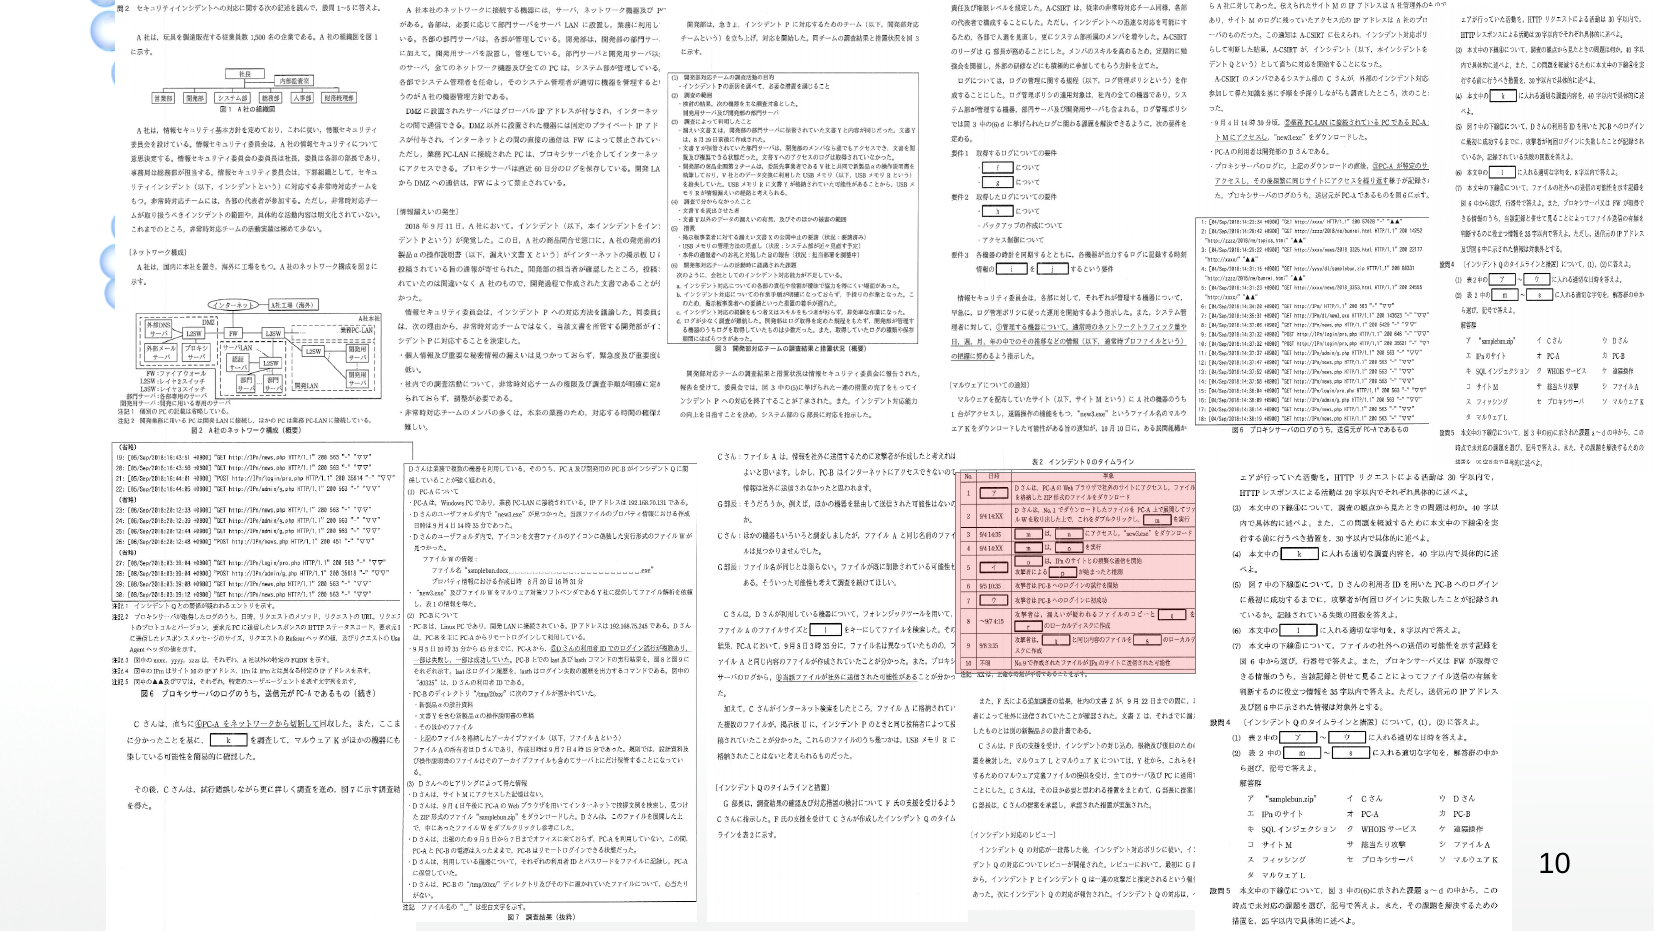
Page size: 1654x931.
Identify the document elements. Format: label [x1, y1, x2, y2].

text_box [955, 472, 1196, 674]
picture [0, 0, 1654, 931]
